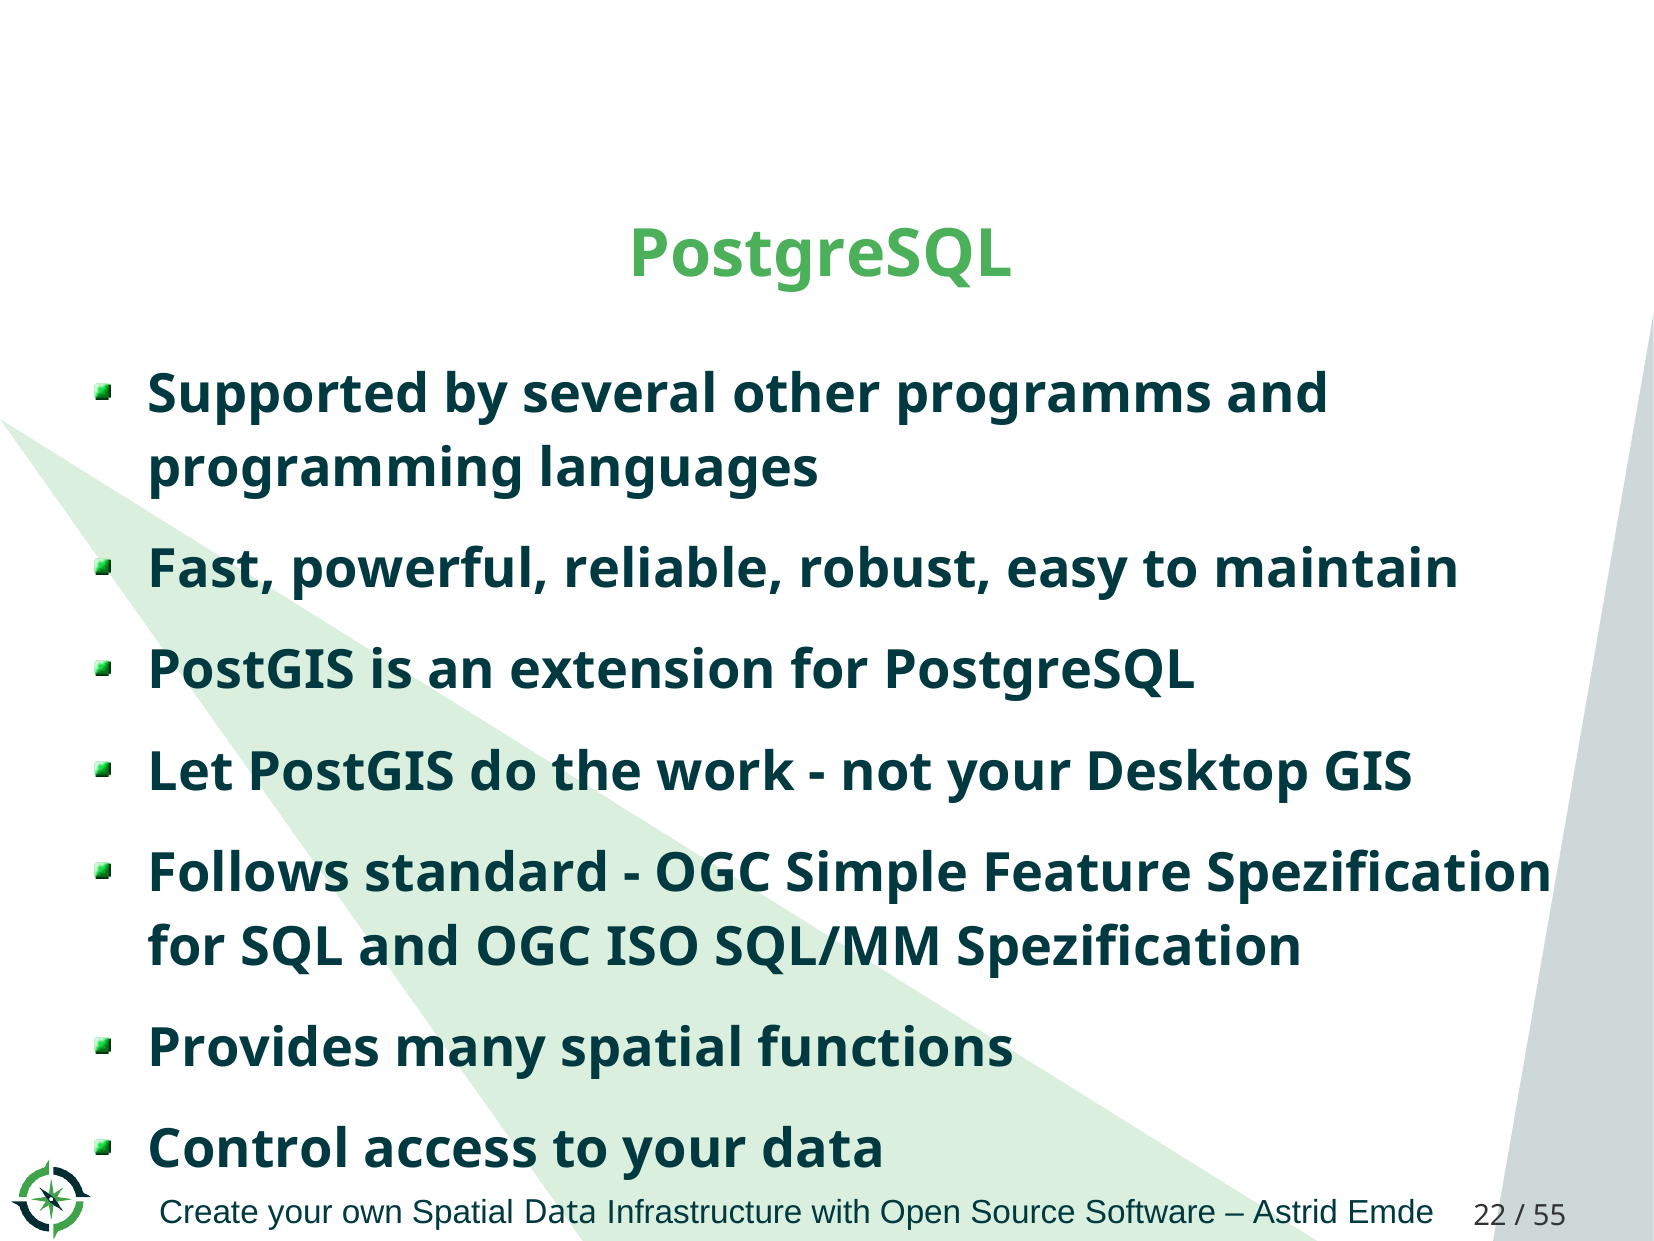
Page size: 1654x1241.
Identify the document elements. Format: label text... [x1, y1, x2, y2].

picture [10, 1158, 92, 1240]
title PostgreSQL [76, 177, 1565, 325]
list Supported by several other programms and programming languages Fast, powerful, reliable, robust, easy to maintain PostGIS is an extension for PostgreSQL Let PostGIS do the work - not your Desktop GIS Follows standard - OGC Simple Feature Spezification for SQL and OGC ISO SQL/MM Spezification Provides many spatial functions Control access to your data [76, 354, 1565, 1173]
